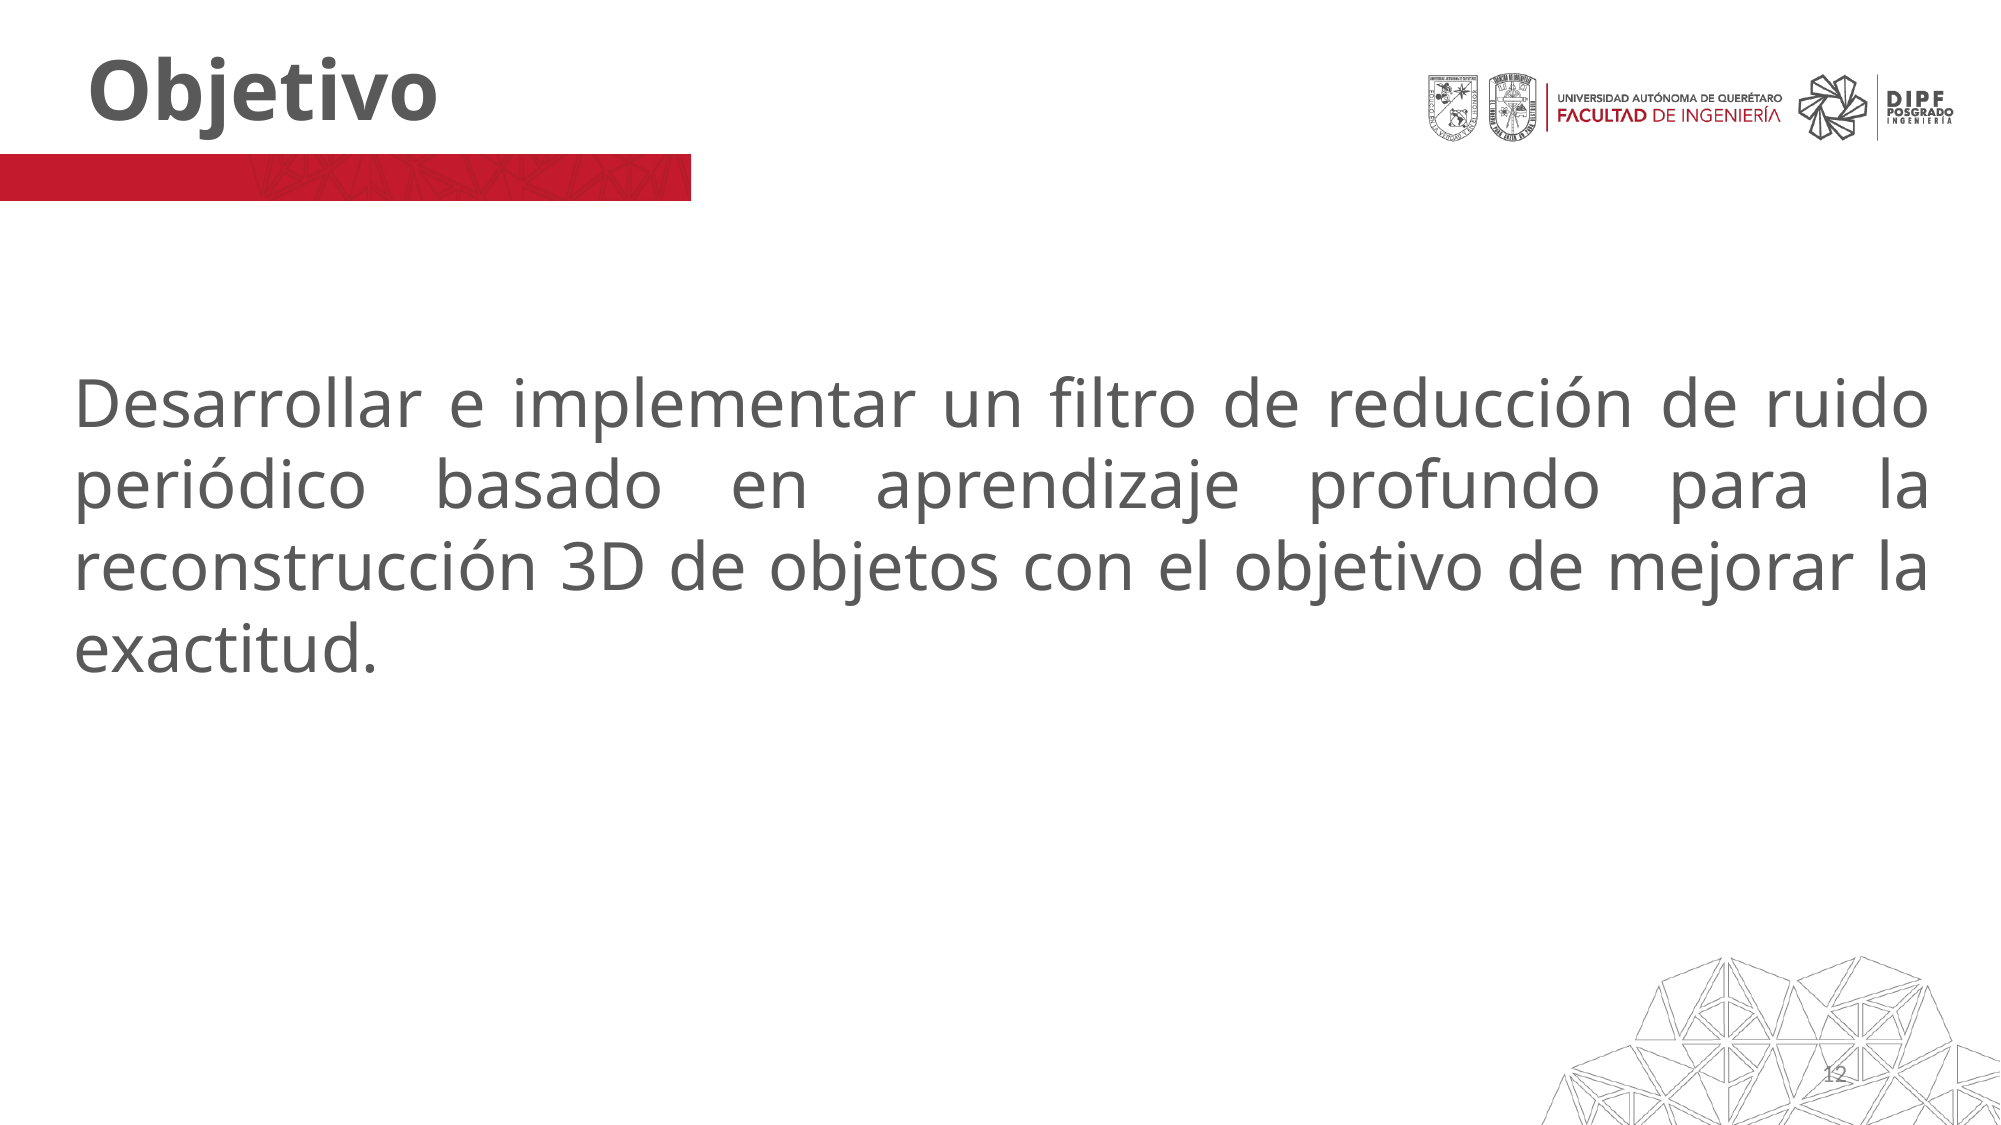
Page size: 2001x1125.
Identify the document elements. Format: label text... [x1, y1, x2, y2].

picture [1521, 945, 2000, 1125]
text_box Desarrollar e implementar un filtro de reducción de ruido periódico basado en aprendizaje profundo para la reconstrucción 3D de objetos con el objetivo de mejorar la exactitud. [59, 354, 1949, 669]
picture [0, 154, 692, 201]
picture [1422, 66, 1959, 160]
text_box Objetivo [66, 14, 692, 154]
